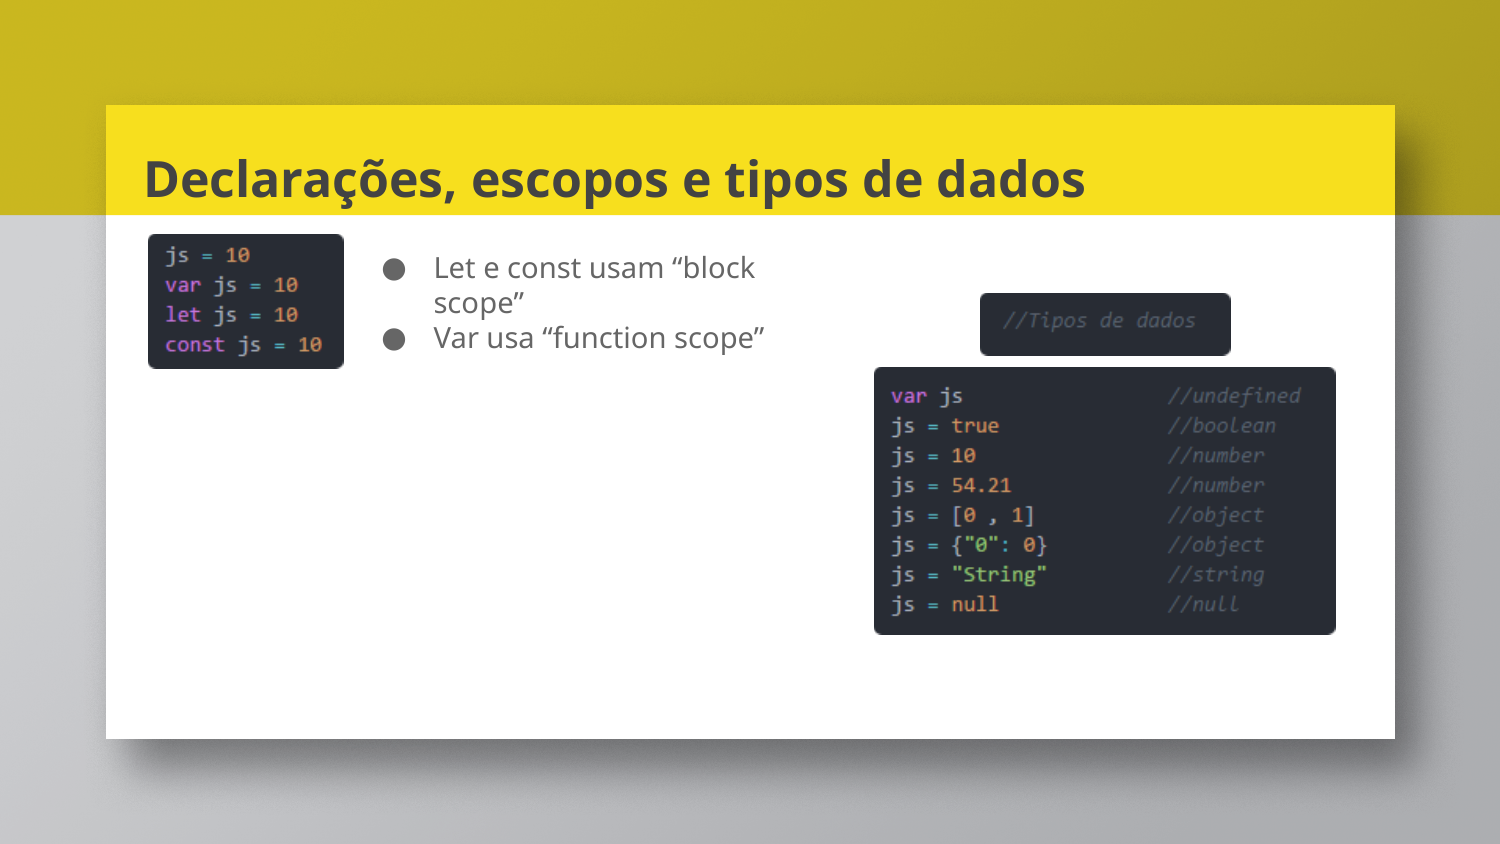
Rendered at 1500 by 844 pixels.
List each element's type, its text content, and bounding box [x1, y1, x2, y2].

picture [0, 0, 1500, 844]
text_box Let e const usam “block scope” Var usa “function scope” [343, 234, 853, 345]
title Declarações, escopos e tipos de dados [128, 132, 1425, 228]
